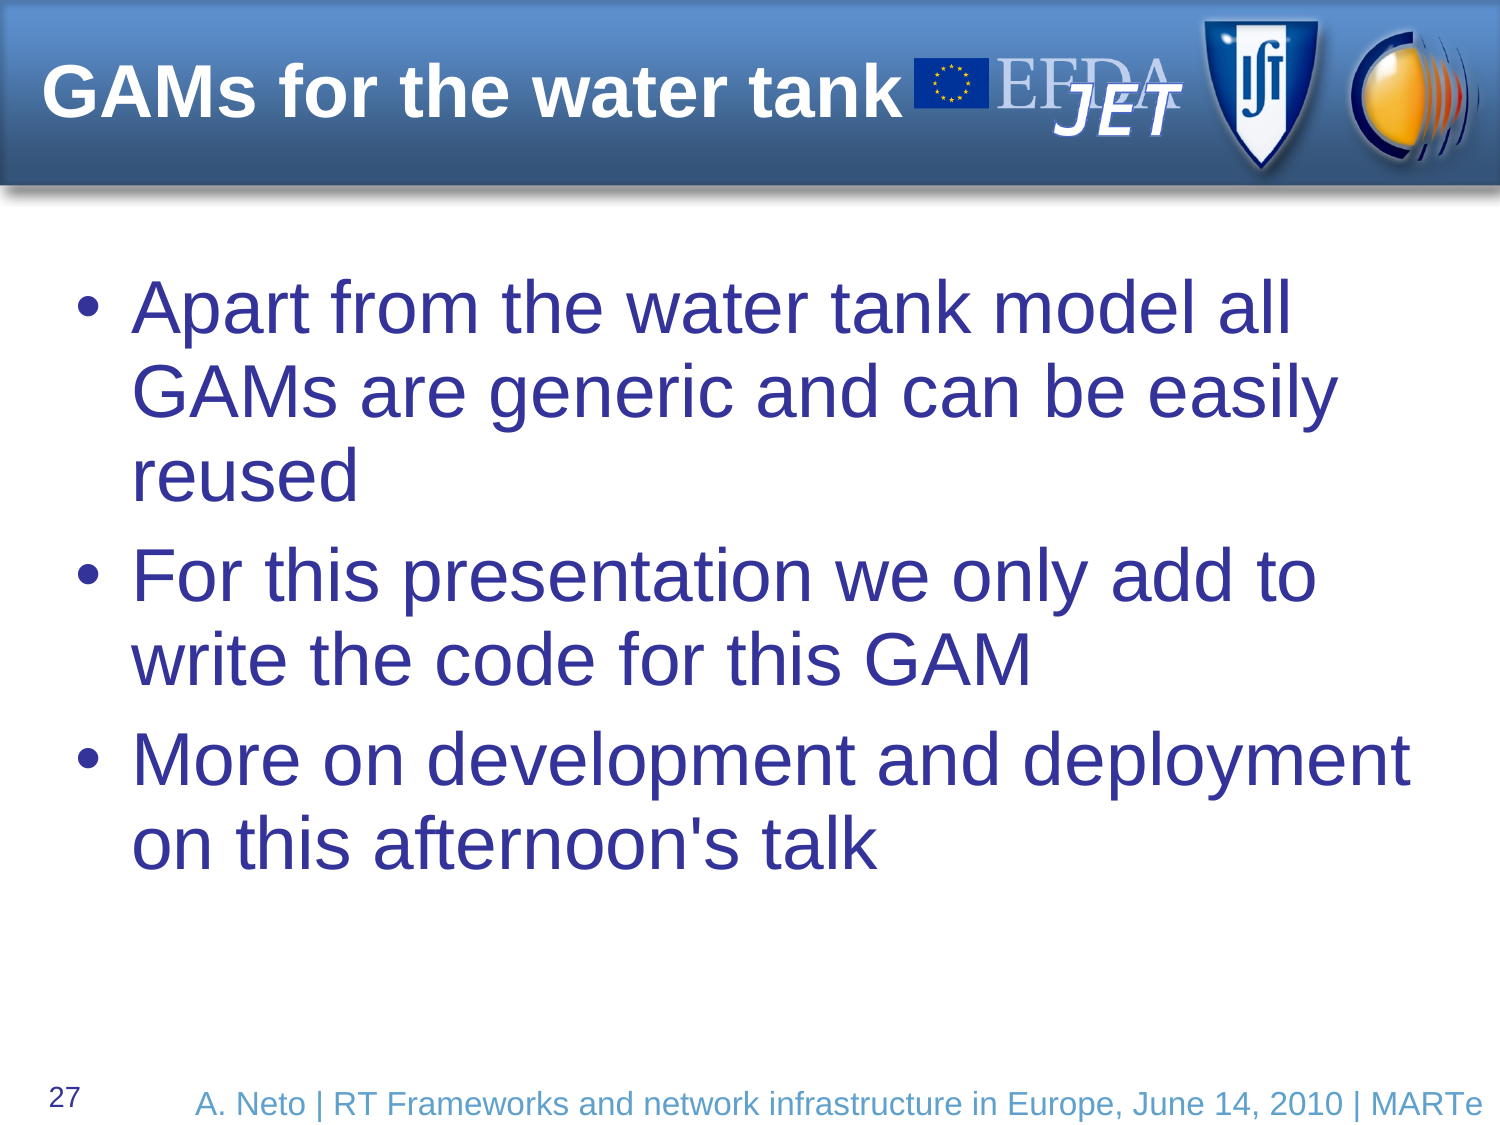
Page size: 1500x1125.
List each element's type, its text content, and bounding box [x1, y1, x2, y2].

list Apart from the water tank model all GAMs are generic and can be easily reused For this presentation we only add to write the code for this GAM More on development and deployment on this afternoon's talk [75, 262, 1426, 991]
title GAMs for the water tank [41, 0, 1129, 181]
picture [0, 0, 1500, 207]
